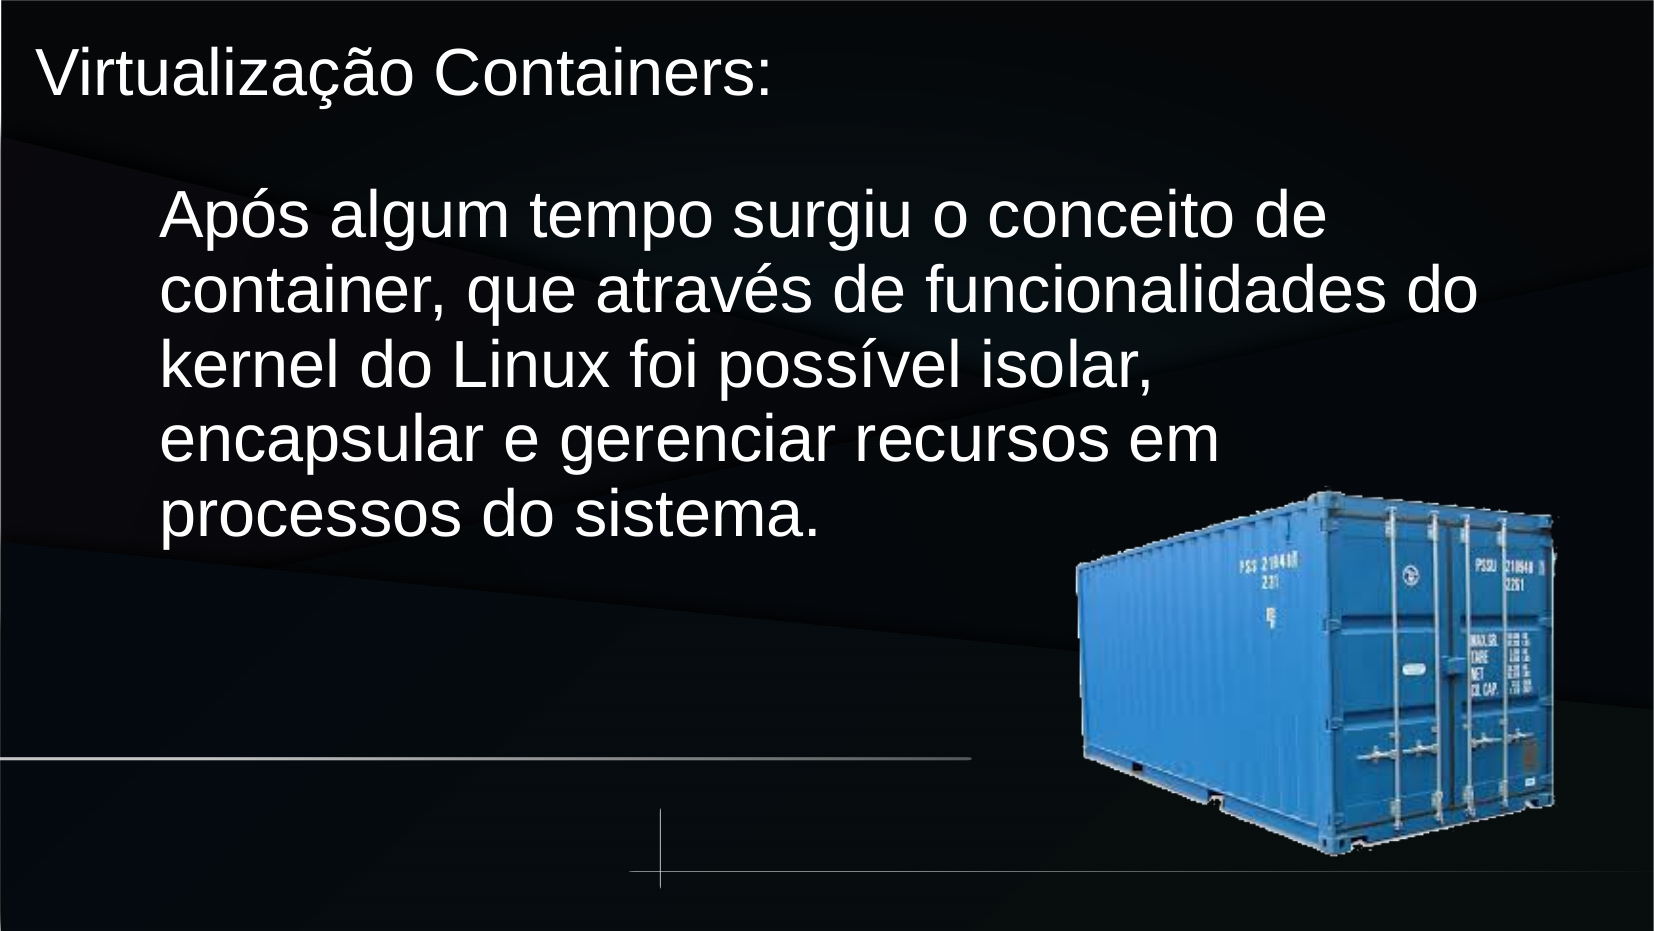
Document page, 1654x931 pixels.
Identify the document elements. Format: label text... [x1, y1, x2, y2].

list Virtualização Containers: [35, 35, 804, 119]
list Após algum tempo surgiu o conceito de container, que através de funcionalidades do kernel do Linux foi possível isolar, encapsular e gerenciar recursos em processos do sistema. [159, 177, 1495, 721]
picture [0, 0, 1654, 931]
